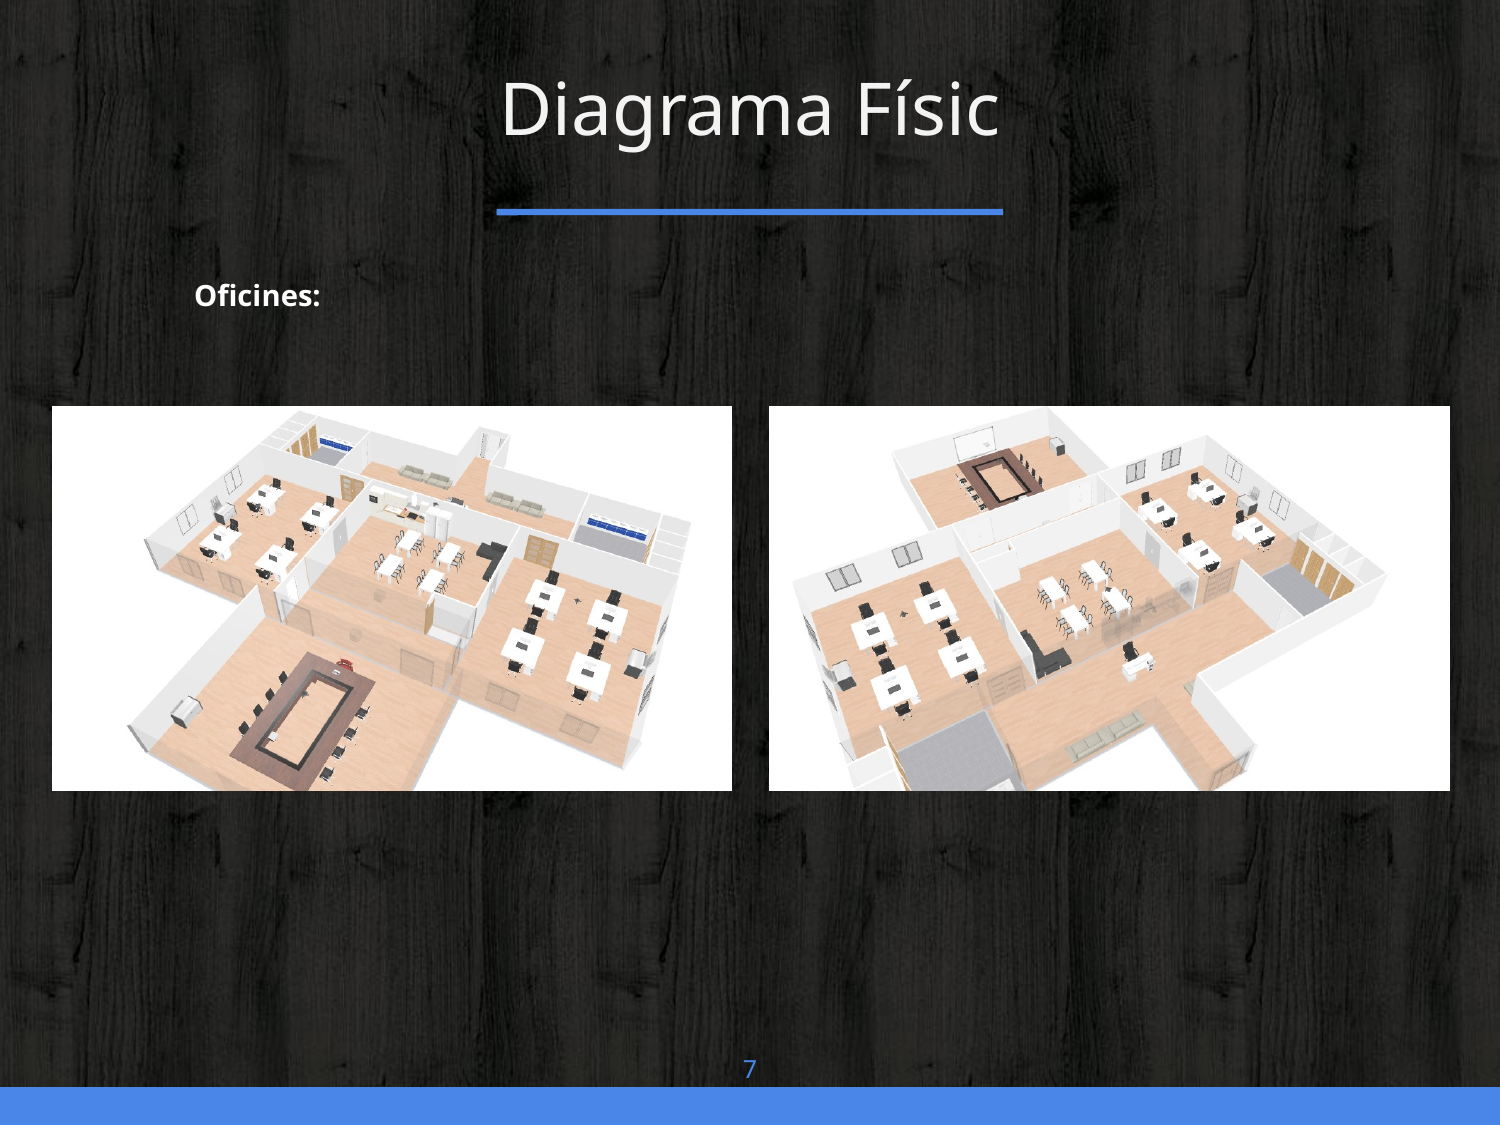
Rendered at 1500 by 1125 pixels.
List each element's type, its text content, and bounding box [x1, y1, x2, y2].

text_box Oficines: [179, 262, 401, 332]
slide_number 7 [705, 1038, 795, 1087]
picture [0, 0, 1500, 1087]
title Diagrama Físic [75, 0, 1425, 213]
text_box [0, 1087, 1500, 1125]
